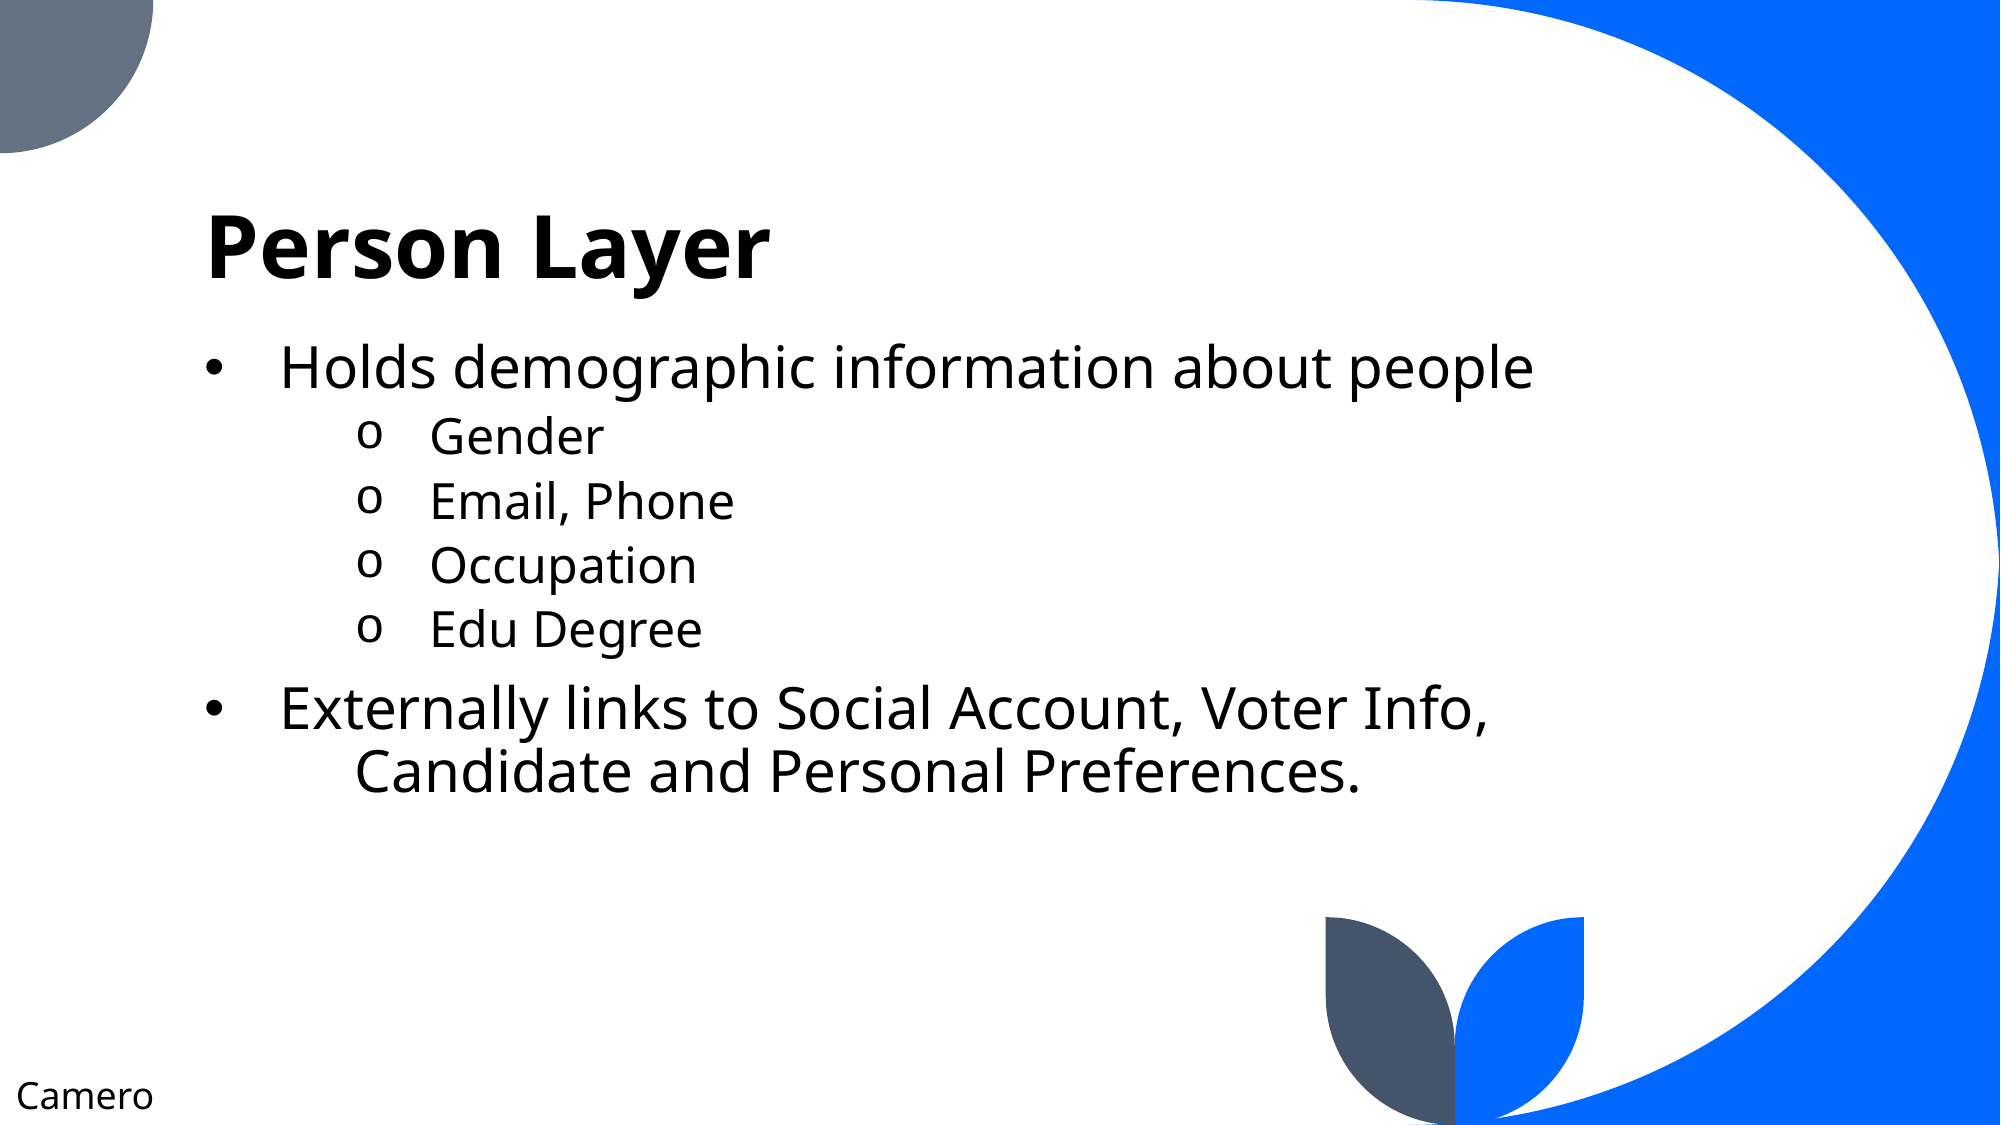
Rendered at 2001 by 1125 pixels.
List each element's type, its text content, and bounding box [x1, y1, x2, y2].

text_box Cameron [0, 1064, 182, 1125]
title Person Layer [190, 16, 1795, 303]
list Holds demographic information about people Gender Email, Phone Occupation Edu Degree Externally links to Social Account, Voter Info, Candidate and Personal Preferences. [190, 330, 1795, 884]
